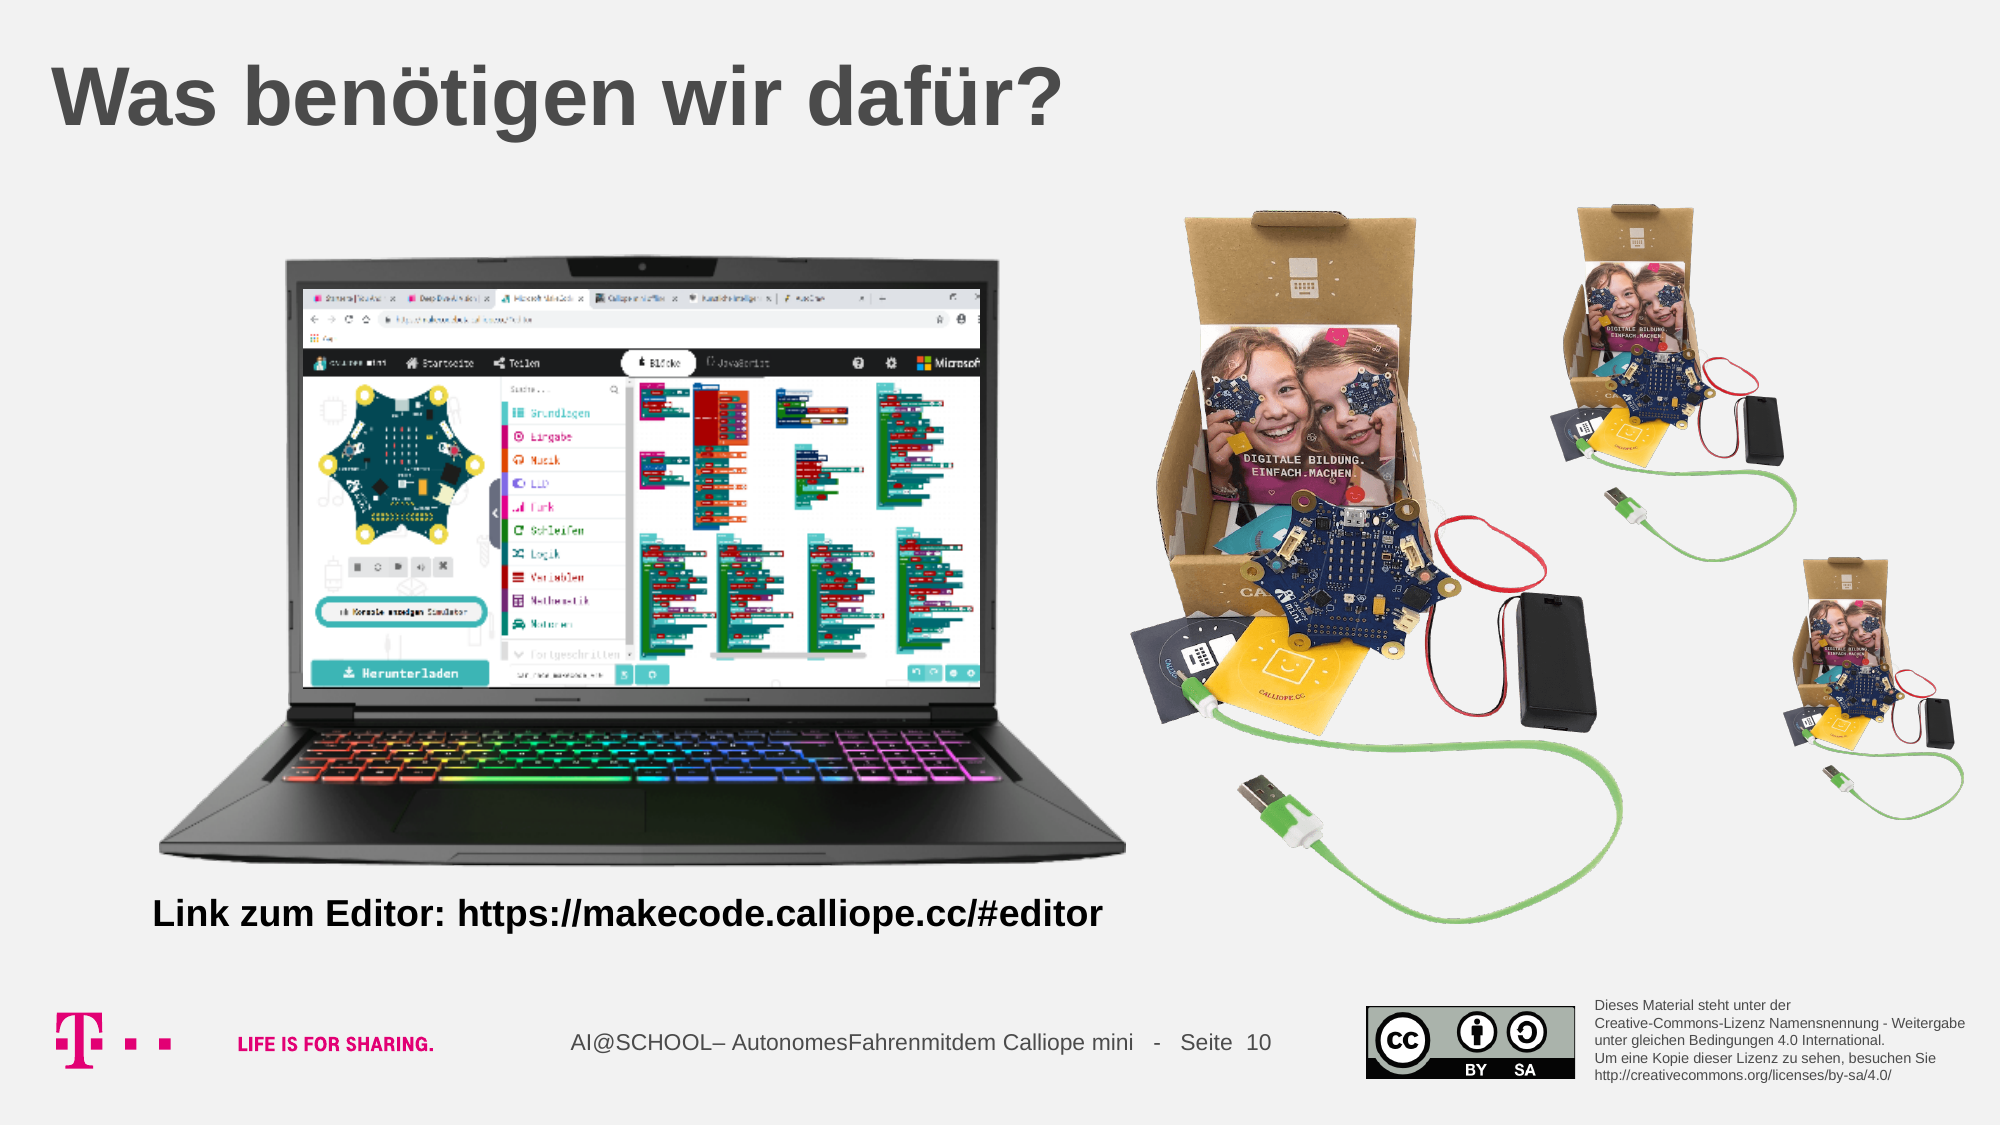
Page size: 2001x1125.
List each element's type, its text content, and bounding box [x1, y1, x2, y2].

text_box Link zum Editor: https://makecode.calliope.cc/#editor [137, 882, 1129, 942]
picture [159, 204, 1964, 924]
text_box Was benötigen wir dafür? [36, 45, 1964, 318]
